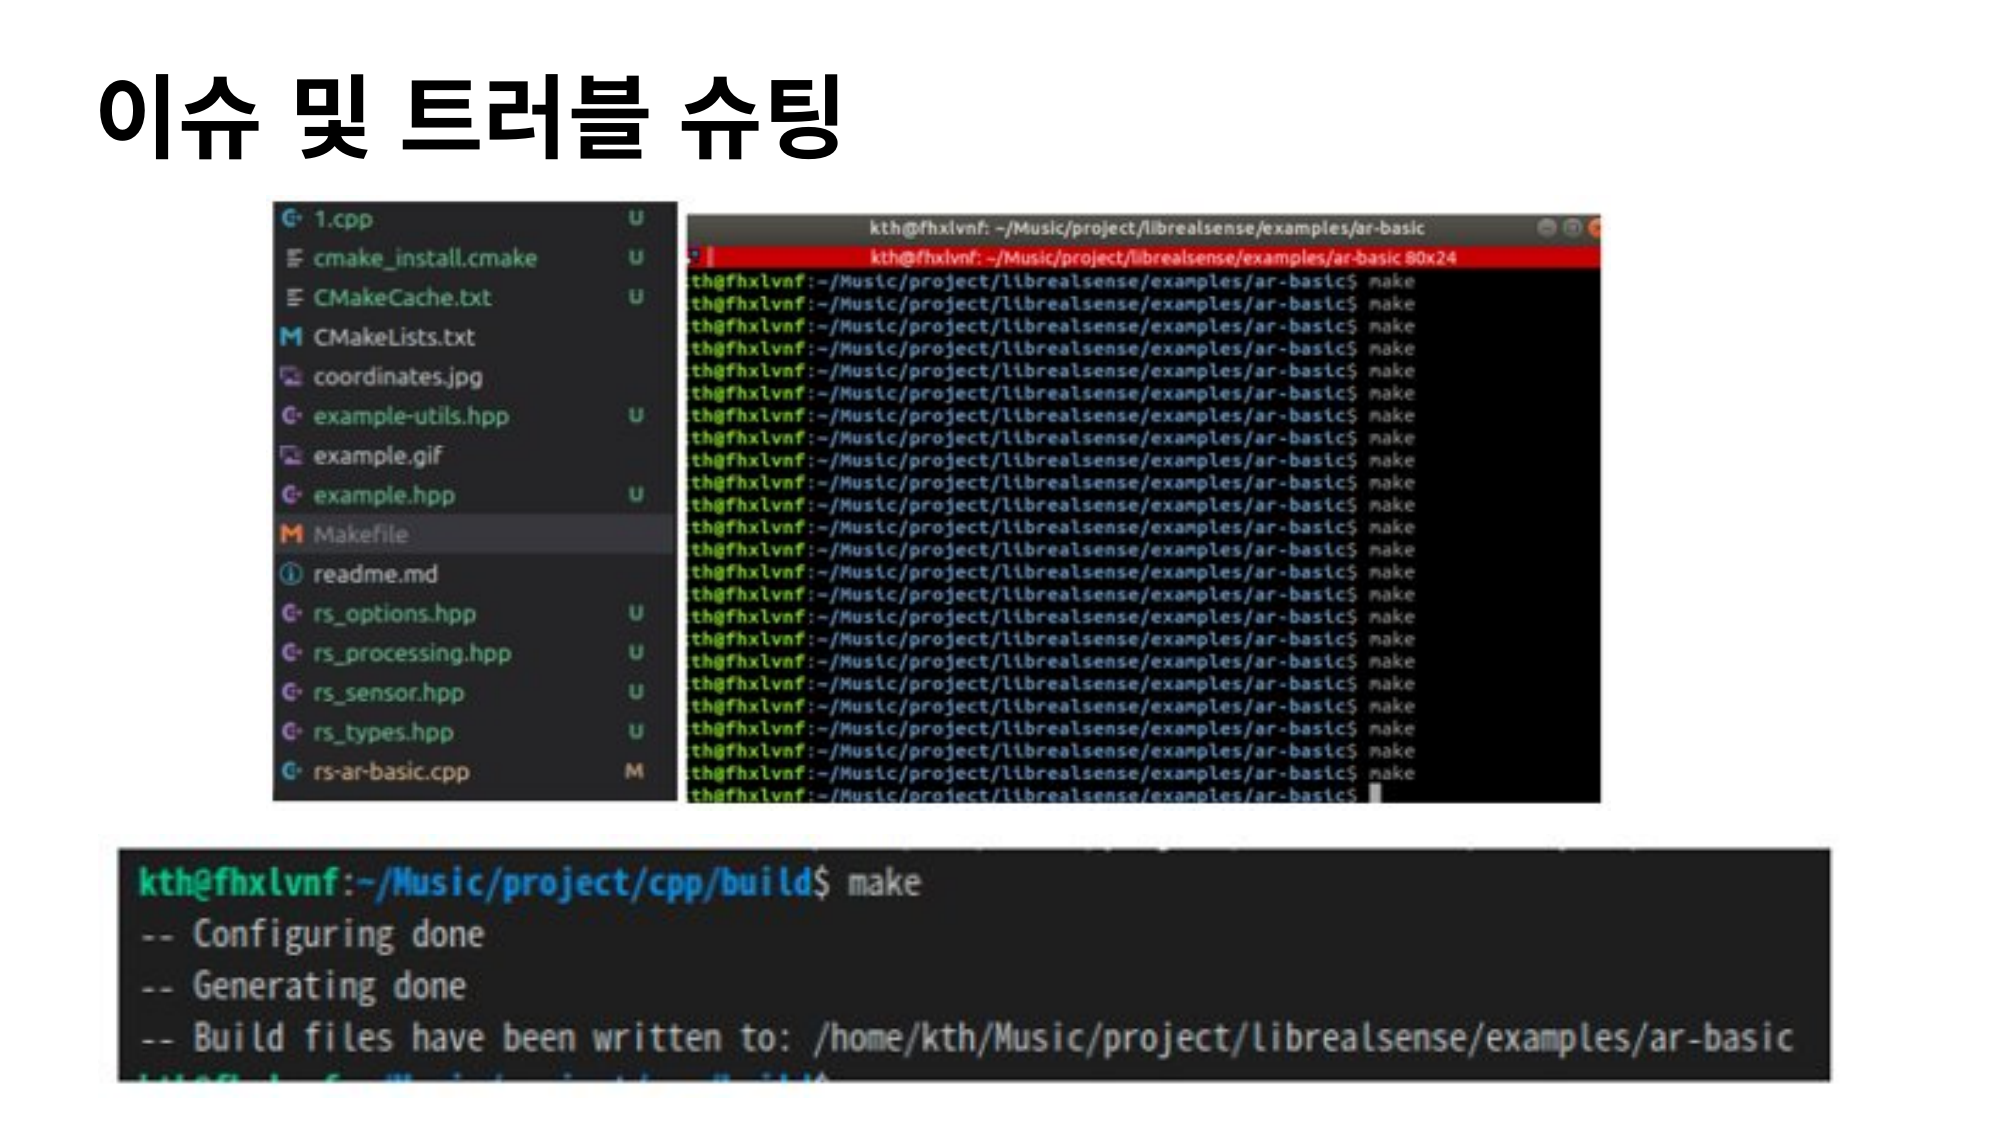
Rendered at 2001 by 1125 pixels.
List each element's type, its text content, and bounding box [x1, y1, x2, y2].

text_box 이슈 및 트러블 슈팅 [79, 51, 1034, 178]
picture [98, 834, 1845, 1098]
picture [266, 195, 1611, 811]
